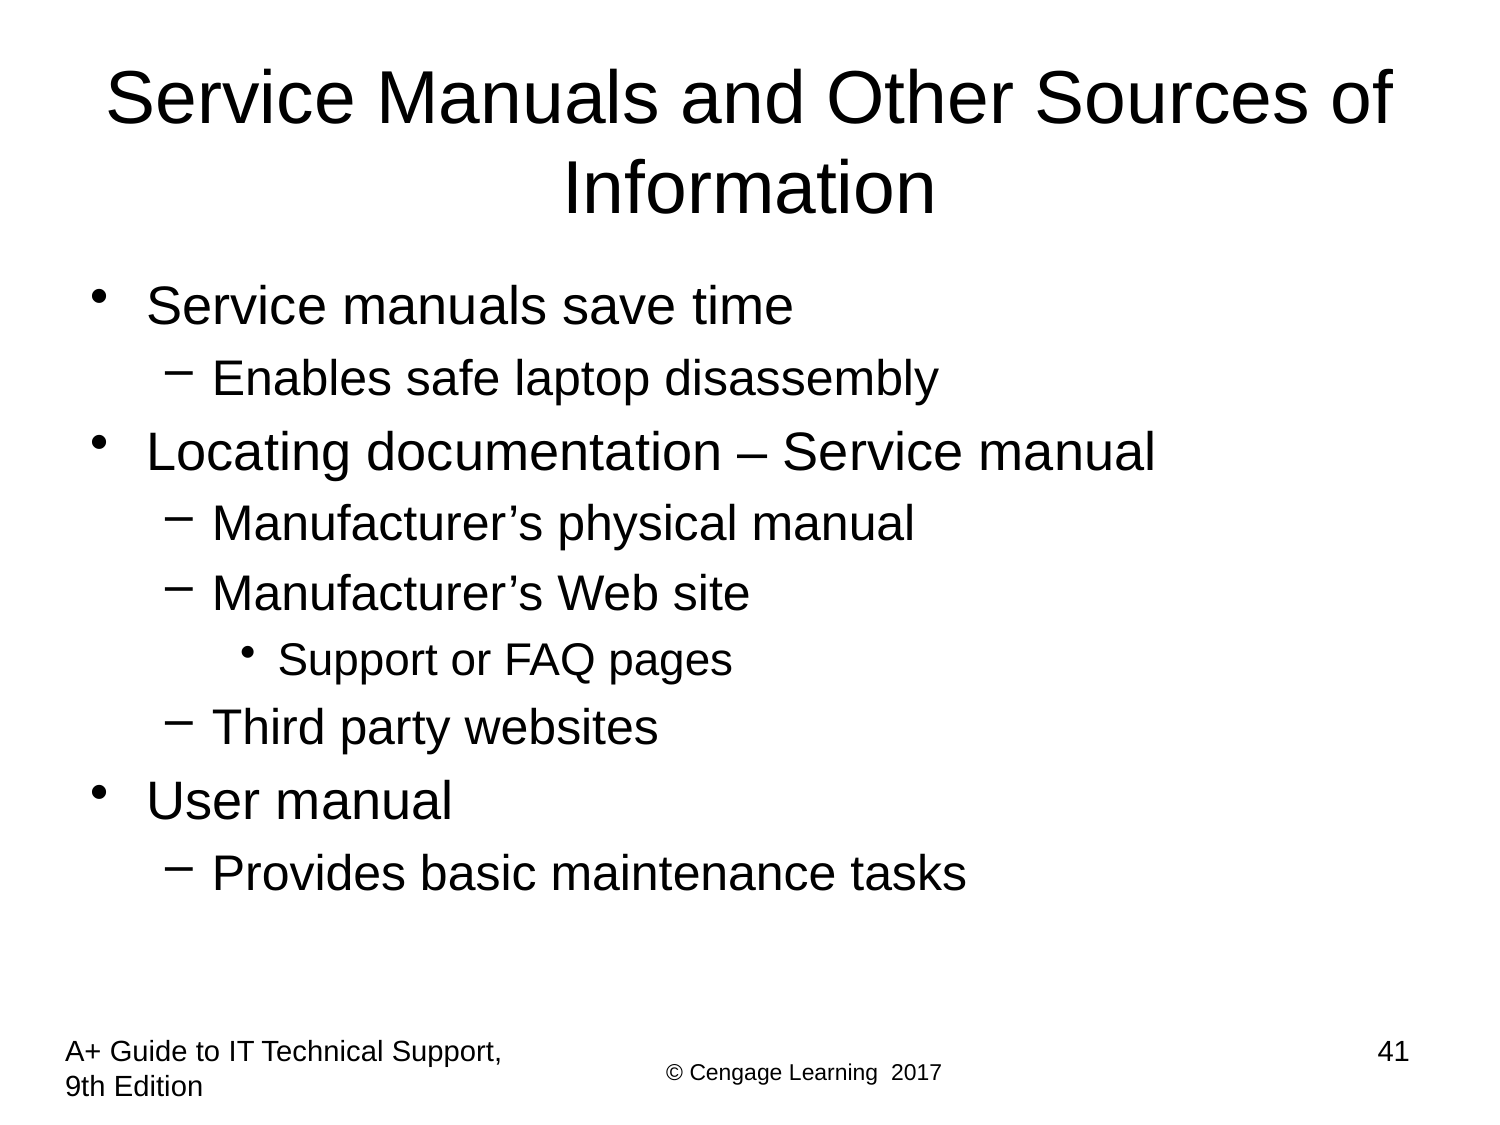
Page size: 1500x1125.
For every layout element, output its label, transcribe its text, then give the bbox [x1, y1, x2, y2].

list Service manuals save time Enables safe laptop disassembly Locating documentation – Service manual Manufacturer’s physical manual Manufacturer’s Web site Support or FAQ pages Third party websites User manual Provides basic maintenance tasks [75, 262, 1425, 1005]
footer A+ Guide to IT Technical Support, 9th Edition [50, 1025, 550, 1104]
title Service Manuals and Other Sources of Information [75, 45, 1425, 233]
slide_number <number> [1074, 1024, 1425, 1103]
